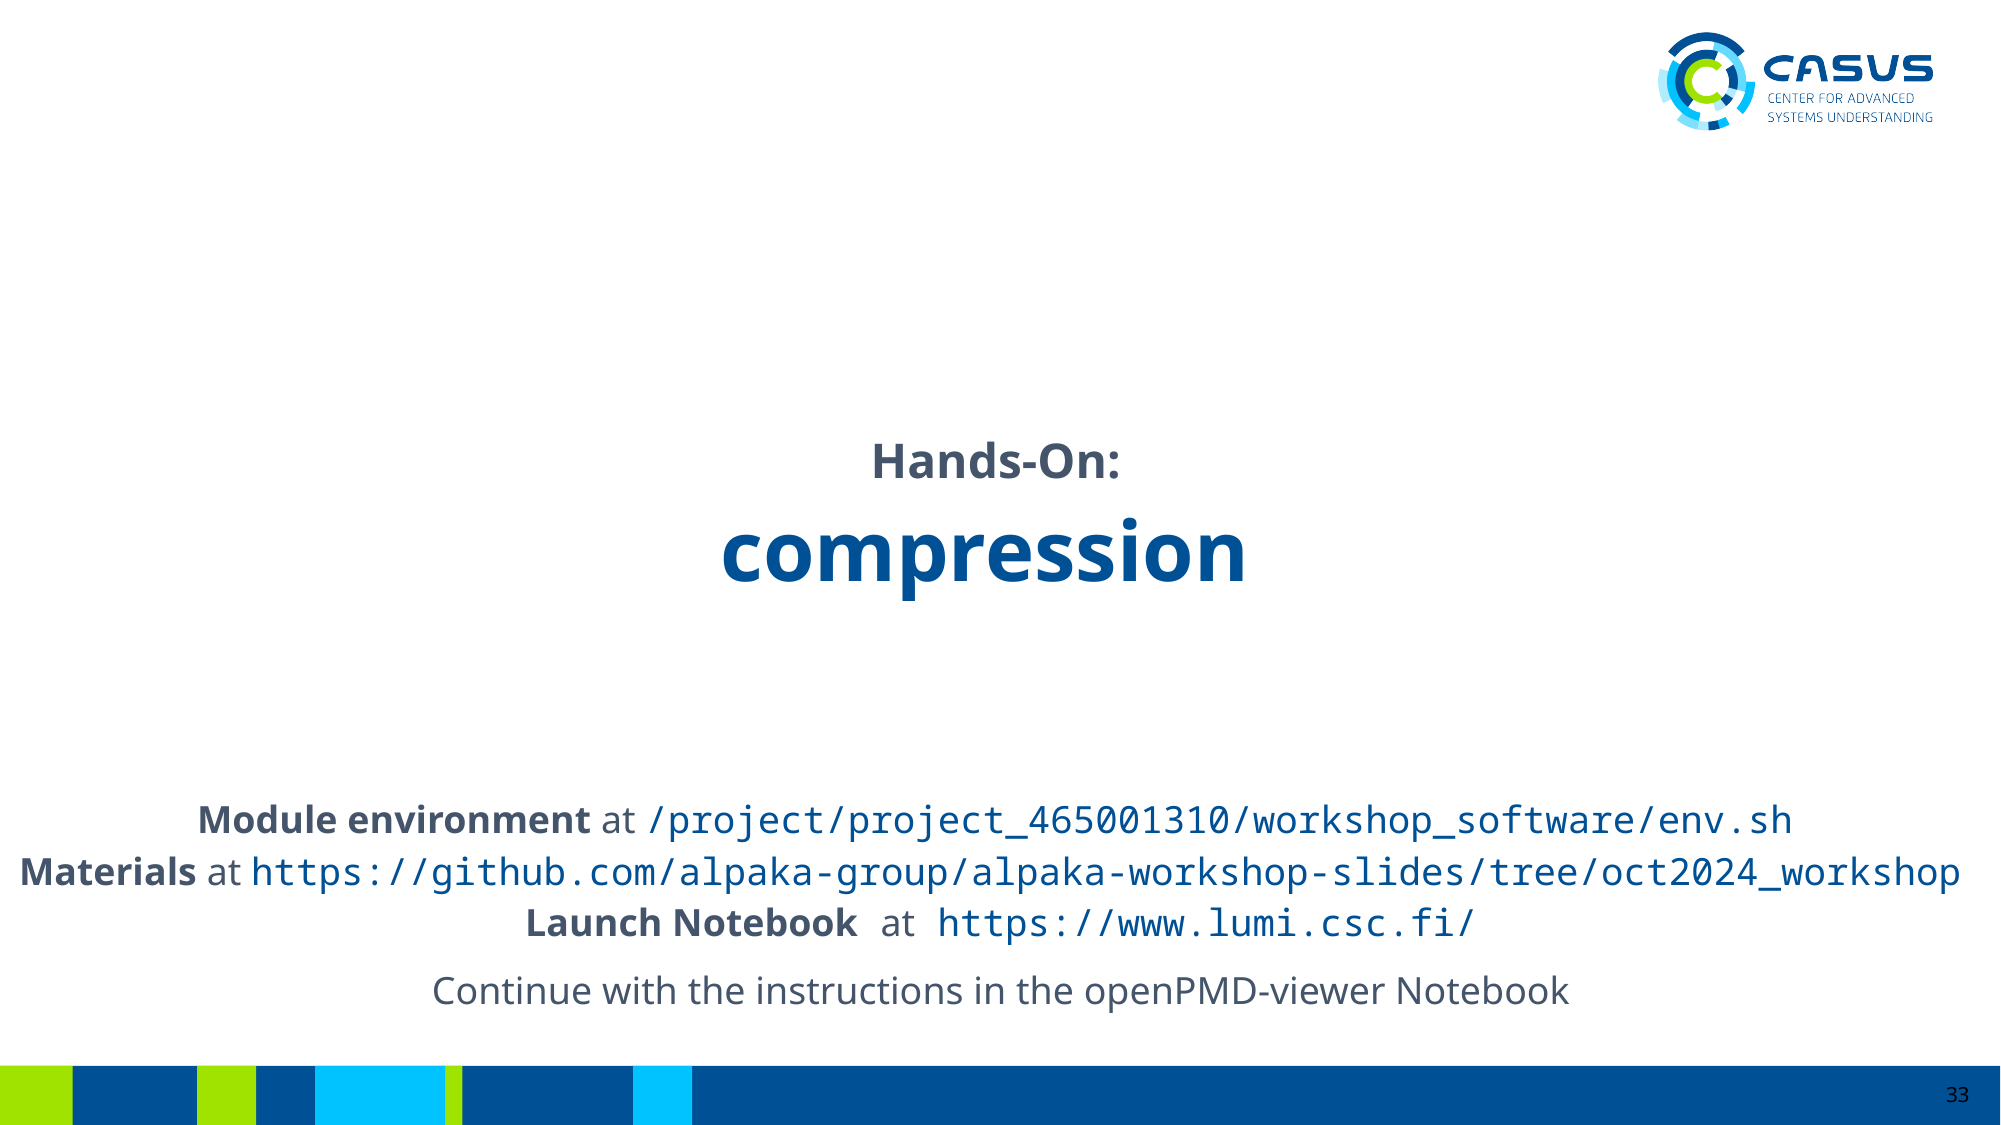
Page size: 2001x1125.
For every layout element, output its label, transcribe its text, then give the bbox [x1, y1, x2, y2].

picture [1658, 32, 1933, 131]
title Hands-On: compression [219, 427, 1773, 606]
text_box Module environment at /project/project_465001310/workshop_software/env.sh Materials at https://github.com/alpaka-group/alpaka-workshop-slides/tree/oct2024_workshop Launch Notebook at https://www.lumi.csc.fi/ Continue with the instructions in the openPMD-viewer Notebook [4, 794, 1999, 1067]
